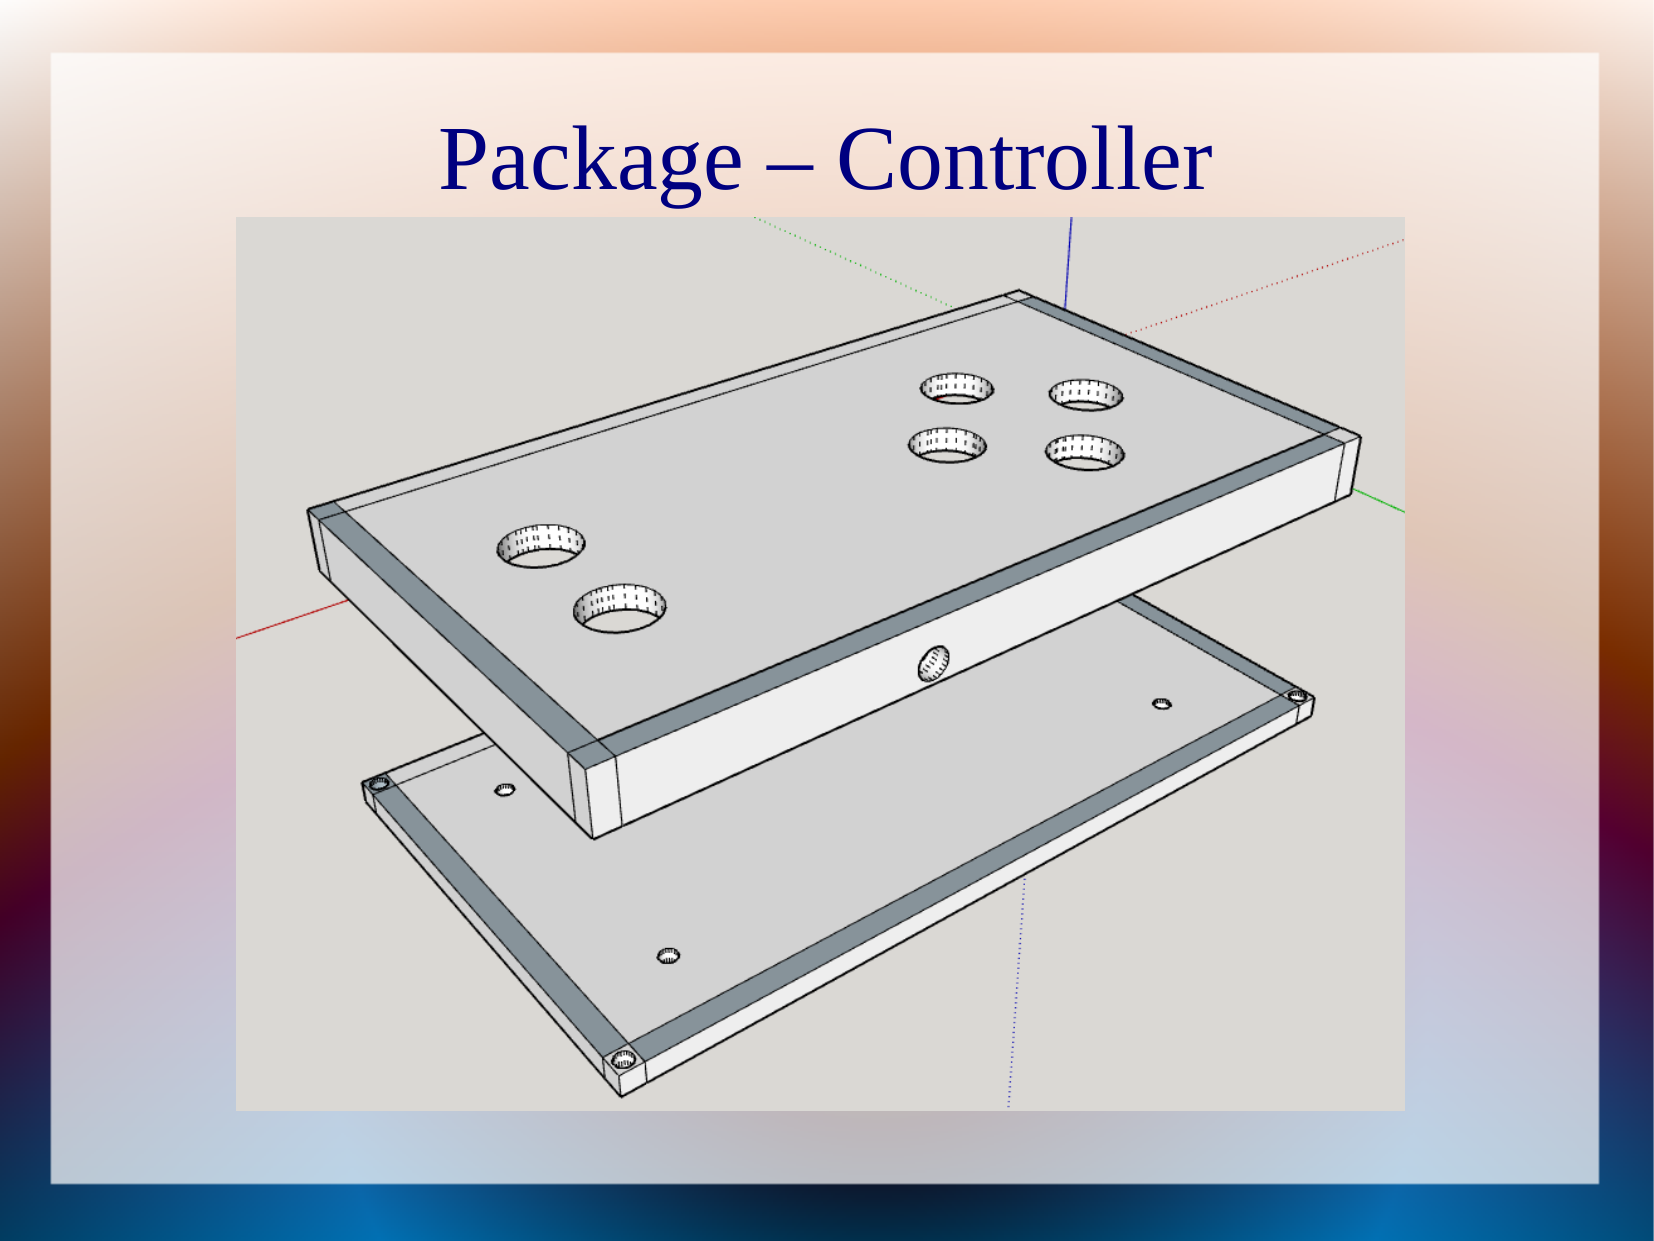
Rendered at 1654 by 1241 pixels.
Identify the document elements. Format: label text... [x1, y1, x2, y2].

title Package – Controller [82, 55, 1571, 263]
picture [0, 0, 1654, 1241]
